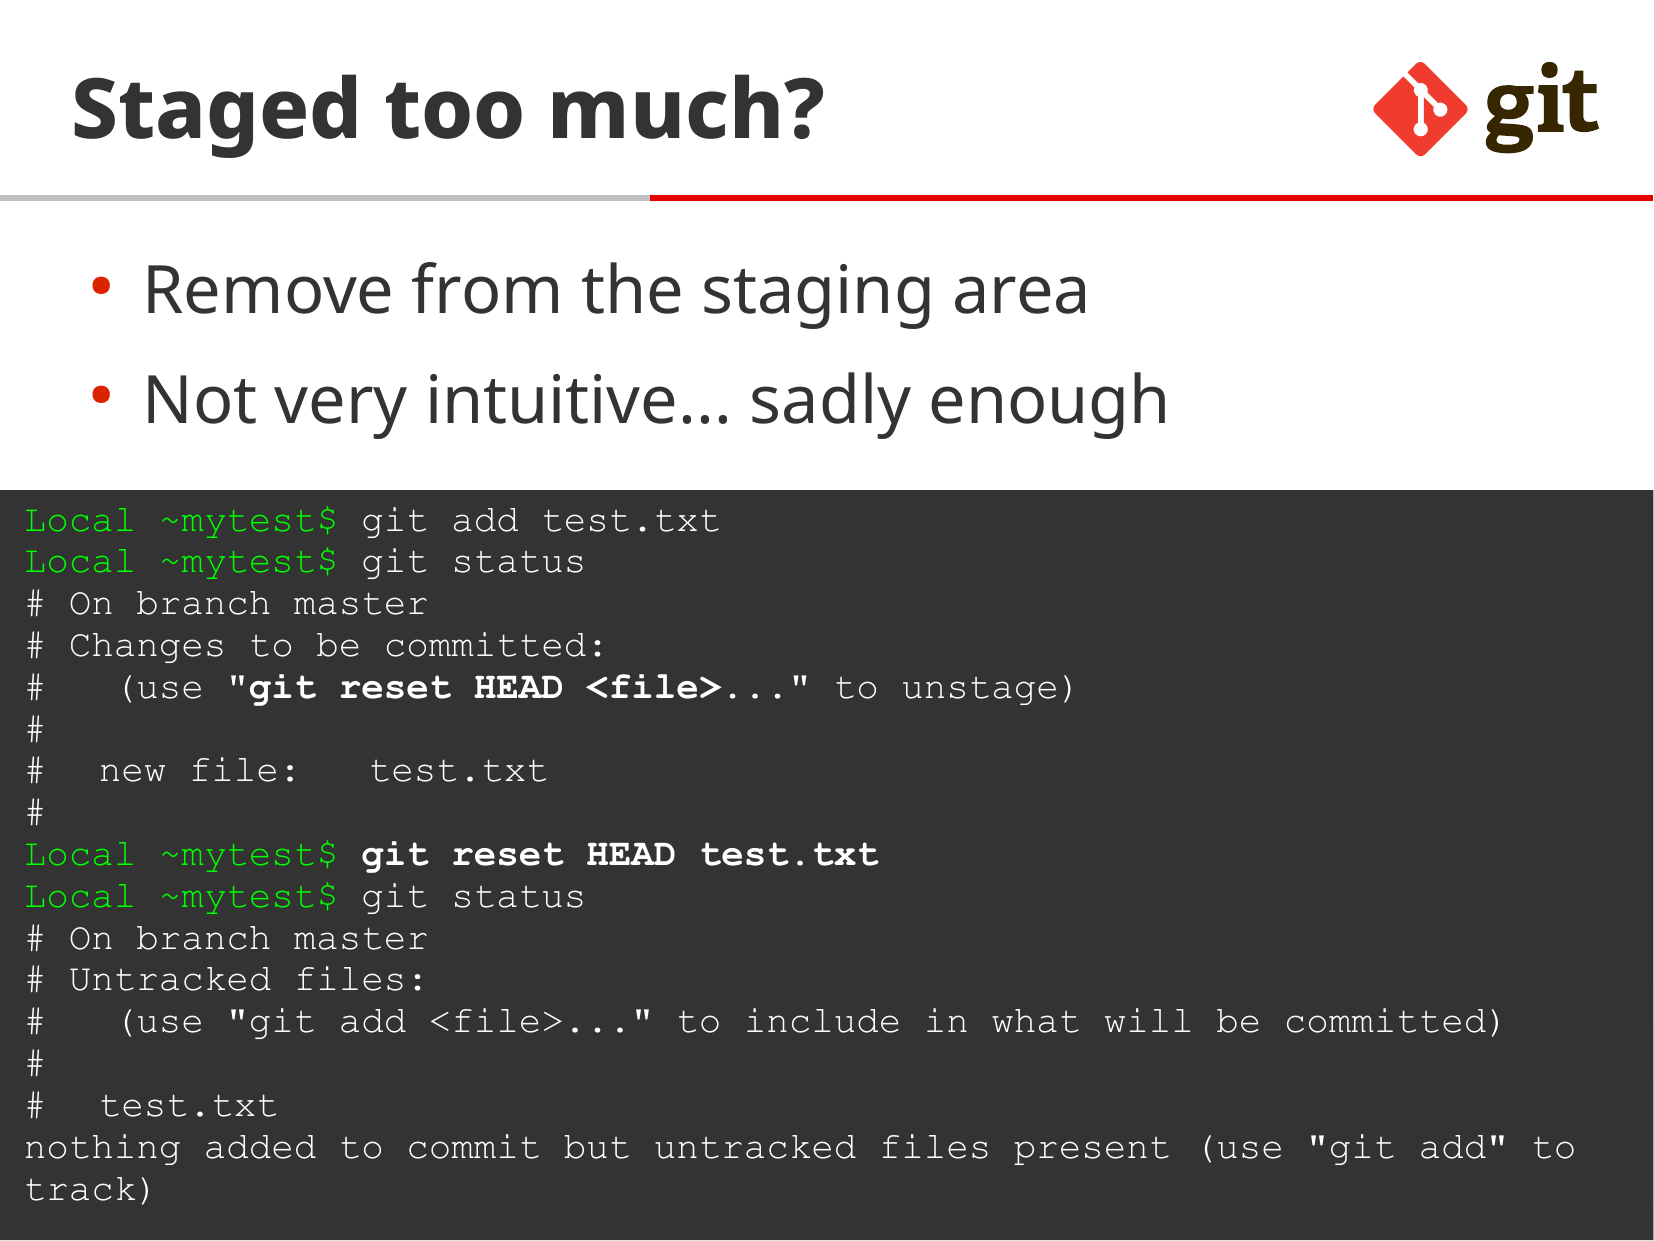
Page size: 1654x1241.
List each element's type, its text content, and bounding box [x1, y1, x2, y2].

list Remove from the staging area Not very intuitive... sadly enough [56, 239, 1595, 445]
title Staged too much? [56, 36, 1546, 175]
text_box Local ~mytest$ git add test.txt Local ~mytest$ git status # On branch master # Changes to be committed: # (use "git reset HEAD <file>..." to unstage) # # new file: test.txt # Local ~mytest$ git reset HEAD test.txt Local ~mytest$ git status # On branch master # Untracked files: # (use "git add <file>..." to include in what will be committed) # # test.txt nothing added to commit but untracked files present (use "git add" to track) [0, 490, 1654, 1241]
